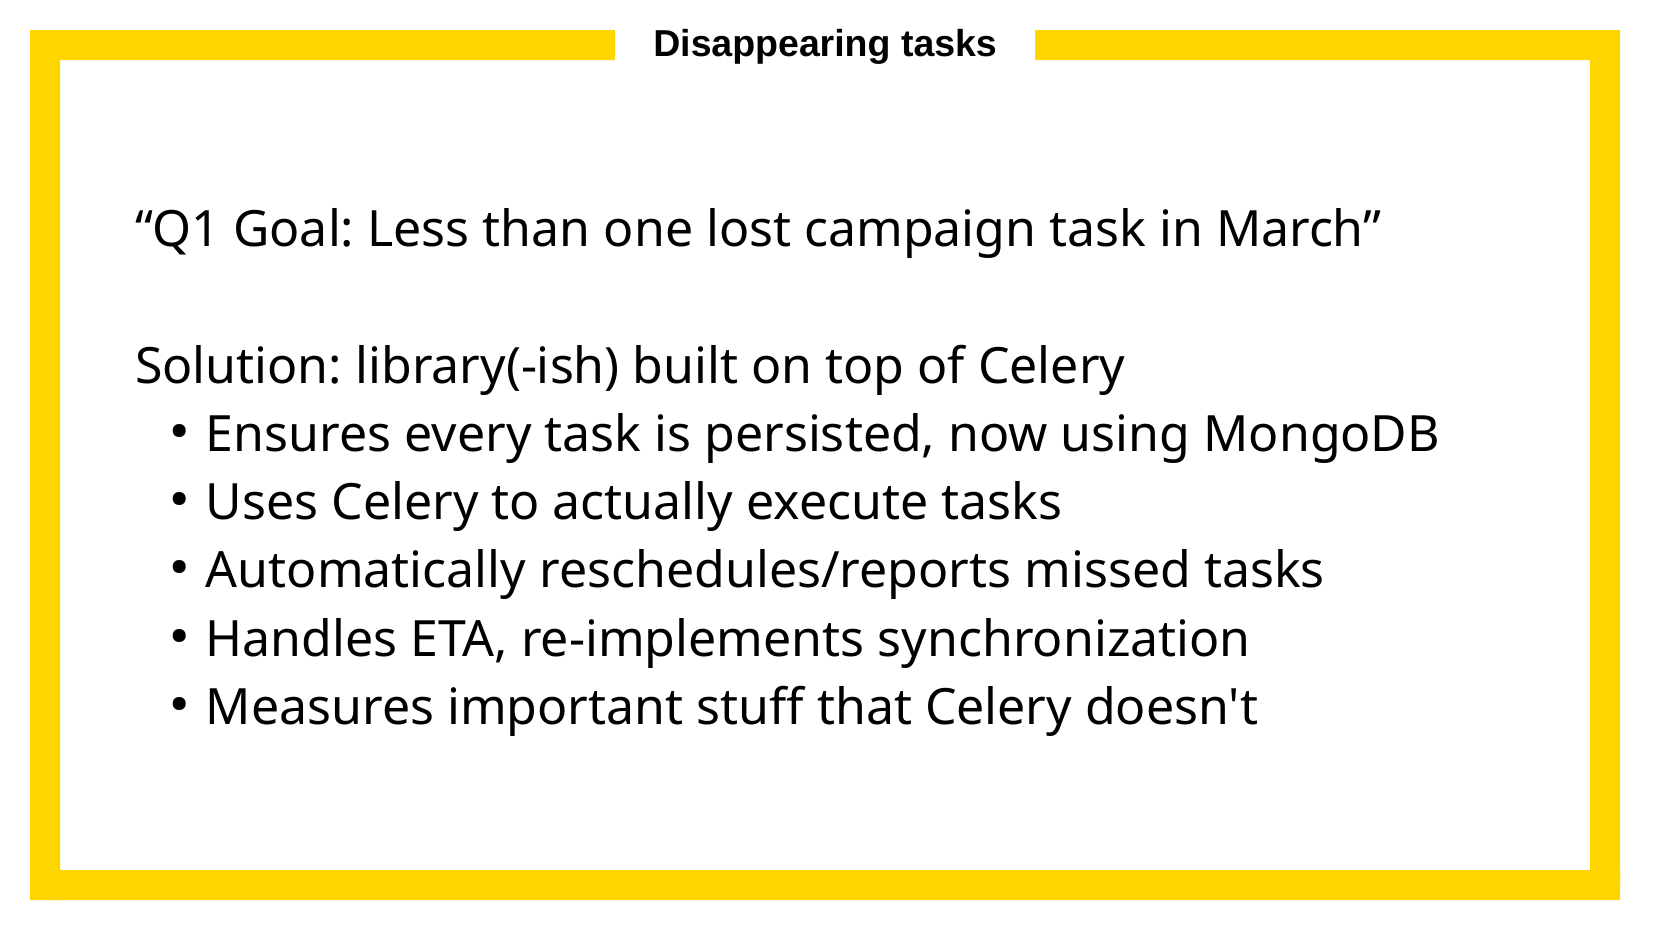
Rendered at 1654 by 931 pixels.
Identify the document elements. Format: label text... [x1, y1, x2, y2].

text_box “Q1 Goal: Less than one lost campaign task in March” Solution: library(-ish) built on top of Celery Ensures every task is persisted, now using MongoDB Uses Celery to actually execute tasks Automatically reschedules/reports missed tasks Handles ETA, re-implements synchronization Measures important stuff that Celery doesn't [135, 96, 1531, 837]
text_box [30, 30, 1621, 901]
text_box Disappearing tasks [615, 5, 1036, 81]
